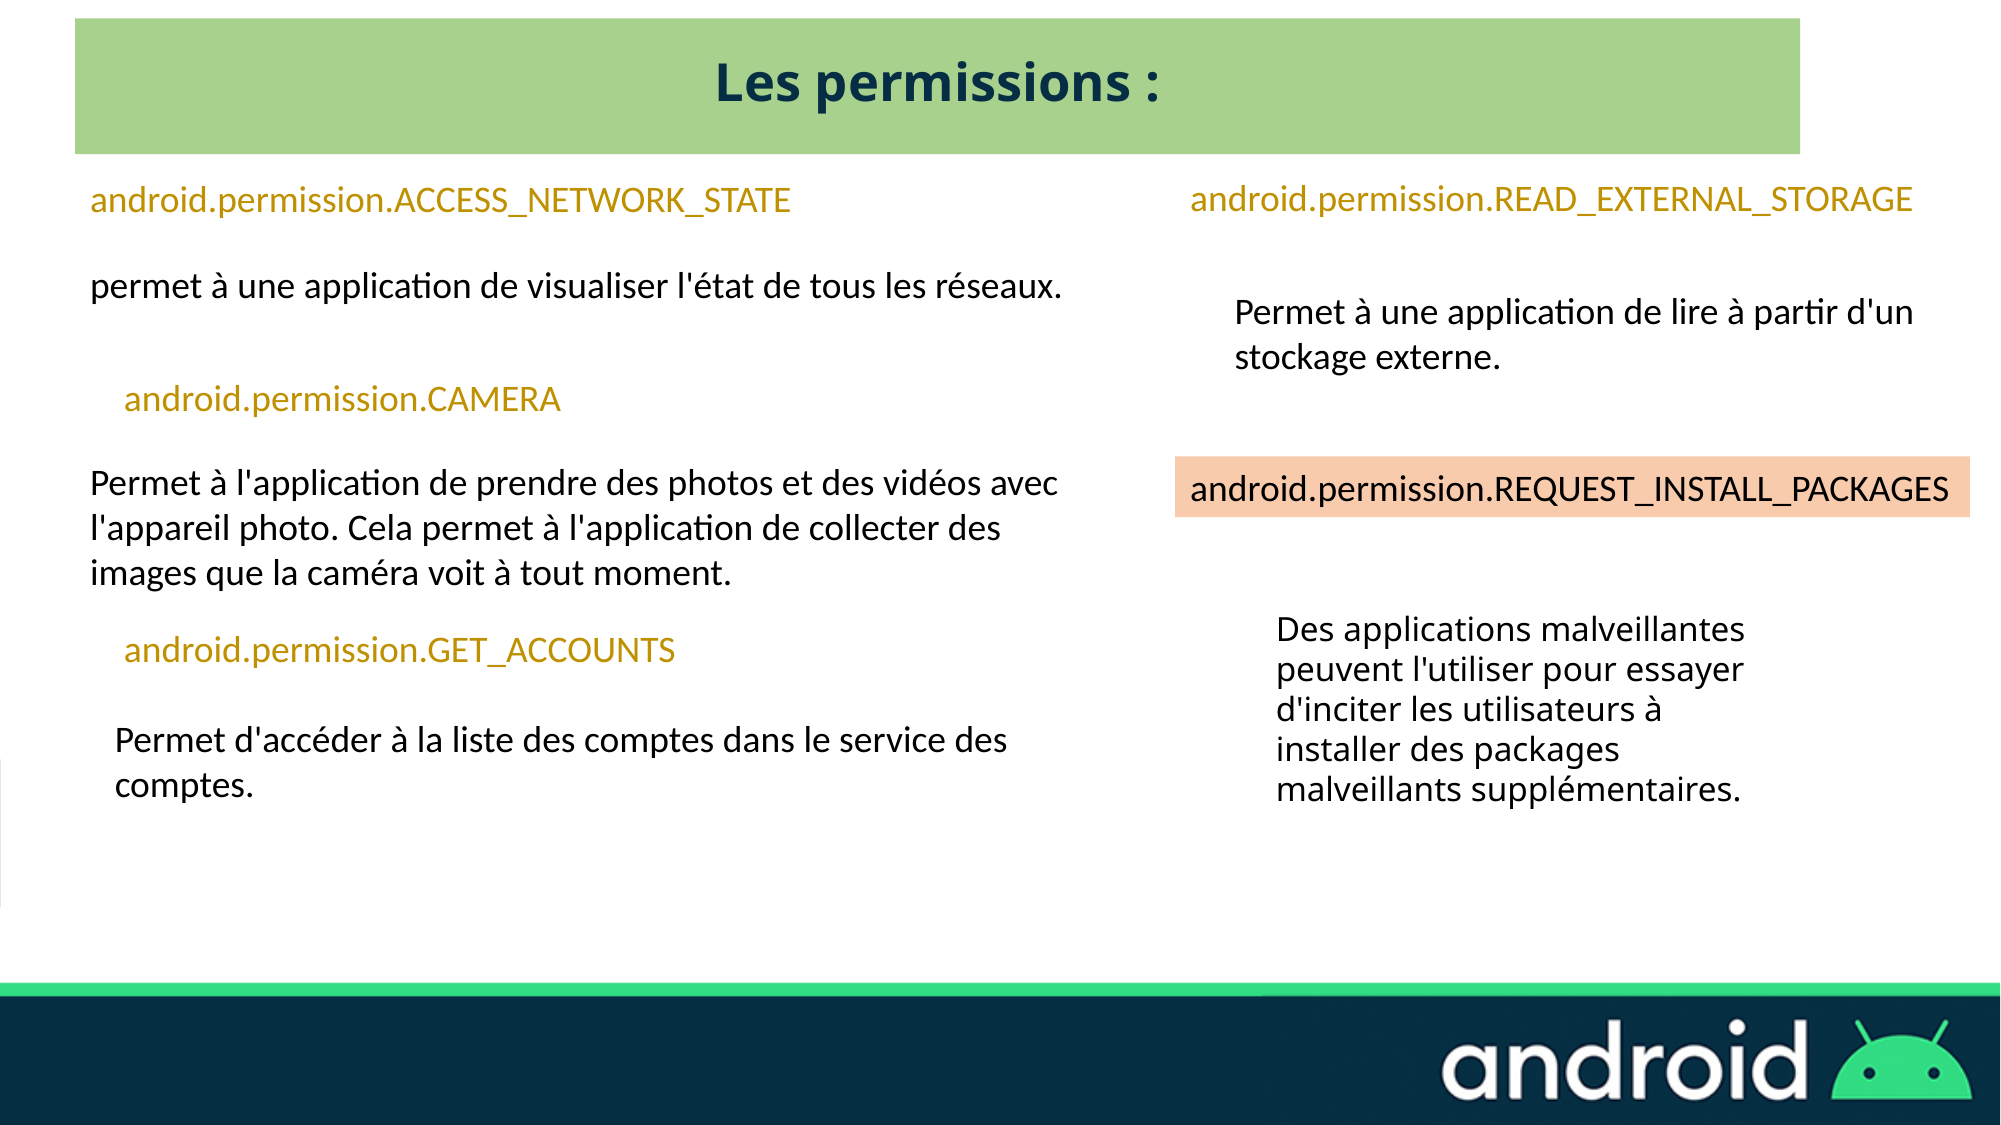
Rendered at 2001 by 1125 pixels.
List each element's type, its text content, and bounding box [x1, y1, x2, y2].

text_box android.permission.REQUEST_INSTALL_PACKAGES [1175, 456, 1970, 518]
text_box Permet à l'application de prendre des photos et des vidéos avec l'appareil photo. Cela permet à l'application de collecter des images que la caméra voit à tout moment. [75, 450, 1102, 648]
text_box Permet à une application de lire à partir d'un stockage externe. [1219, 279, 1970, 386]
text_box Des applications malveillantes peuvent l'utiliser pour essayer d'inciter les utilisateurs à installer des packages malveillants supplémentaires. [1261, 601, 1772, 815]
text_box android.permission.ACCESS_NETWORK_STATE [75, 167, 1102, 229]
text_box android.permission.CAMERA [108, 366, 1136, 427]
text_box android.permission.GET_ACCOUNTS [108, 617, 1136, 678]
text_box Permet d'accéder à la liste des comptes dans le service des comptes. [99, 707, 1127, 860]
text_box android.permission.READ_EXTERNAL_STORAGE [1175, 166, 2000, 228]
title Les permissions : [75, 18, 1801, 155]
text_box permet à une application de visualiser l'état de tous les réseaux. [75, 254, 1102, 315]
